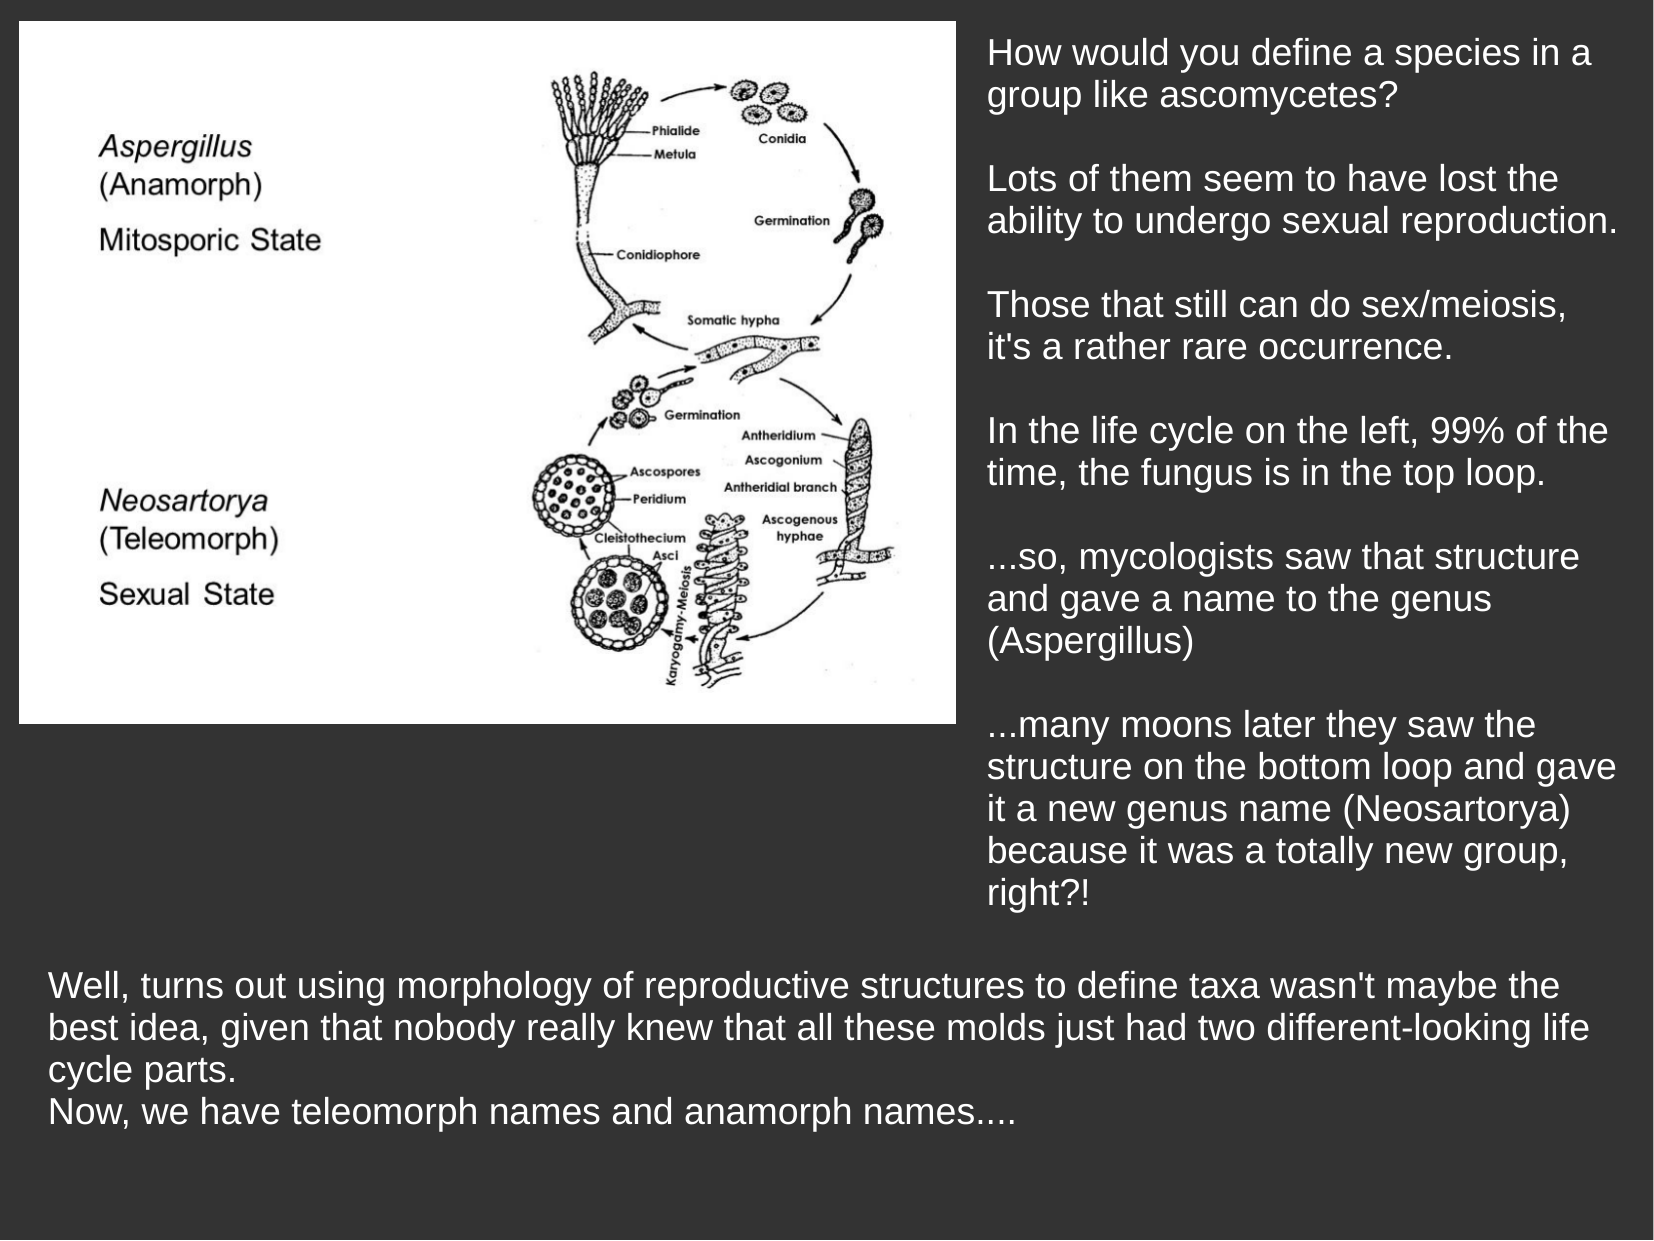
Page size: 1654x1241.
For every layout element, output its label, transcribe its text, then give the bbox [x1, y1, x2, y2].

text_box How would you define a species in a group like ascomycetes? Lots of them seem to have lost the ability to undergo sexual reproduction. Those that still can do sex/meiosis, it's a rather rare occurrence. In the life cycle on the left, 99% of the time, the fungus is in the top loop. ...so, mycologists saw that structure and gave a name to the genus (Aspergillus) ...many moons later they saw the structure on the bottom loop and gave it a new genus name (Neosartorya) because it was a totally new group, right?! [972, 24, 1635, 963]
picture [19, 21, 956, 724]
text_box Well, turns out using morphology of reproductive structures to define taxa wasn't maybe the best idea, given that nobody really knew that all these molds just had two different-looking life cycle parts. Now, we have teleomorph names and anamorph names.... [33, 957, 1620, 1140]
